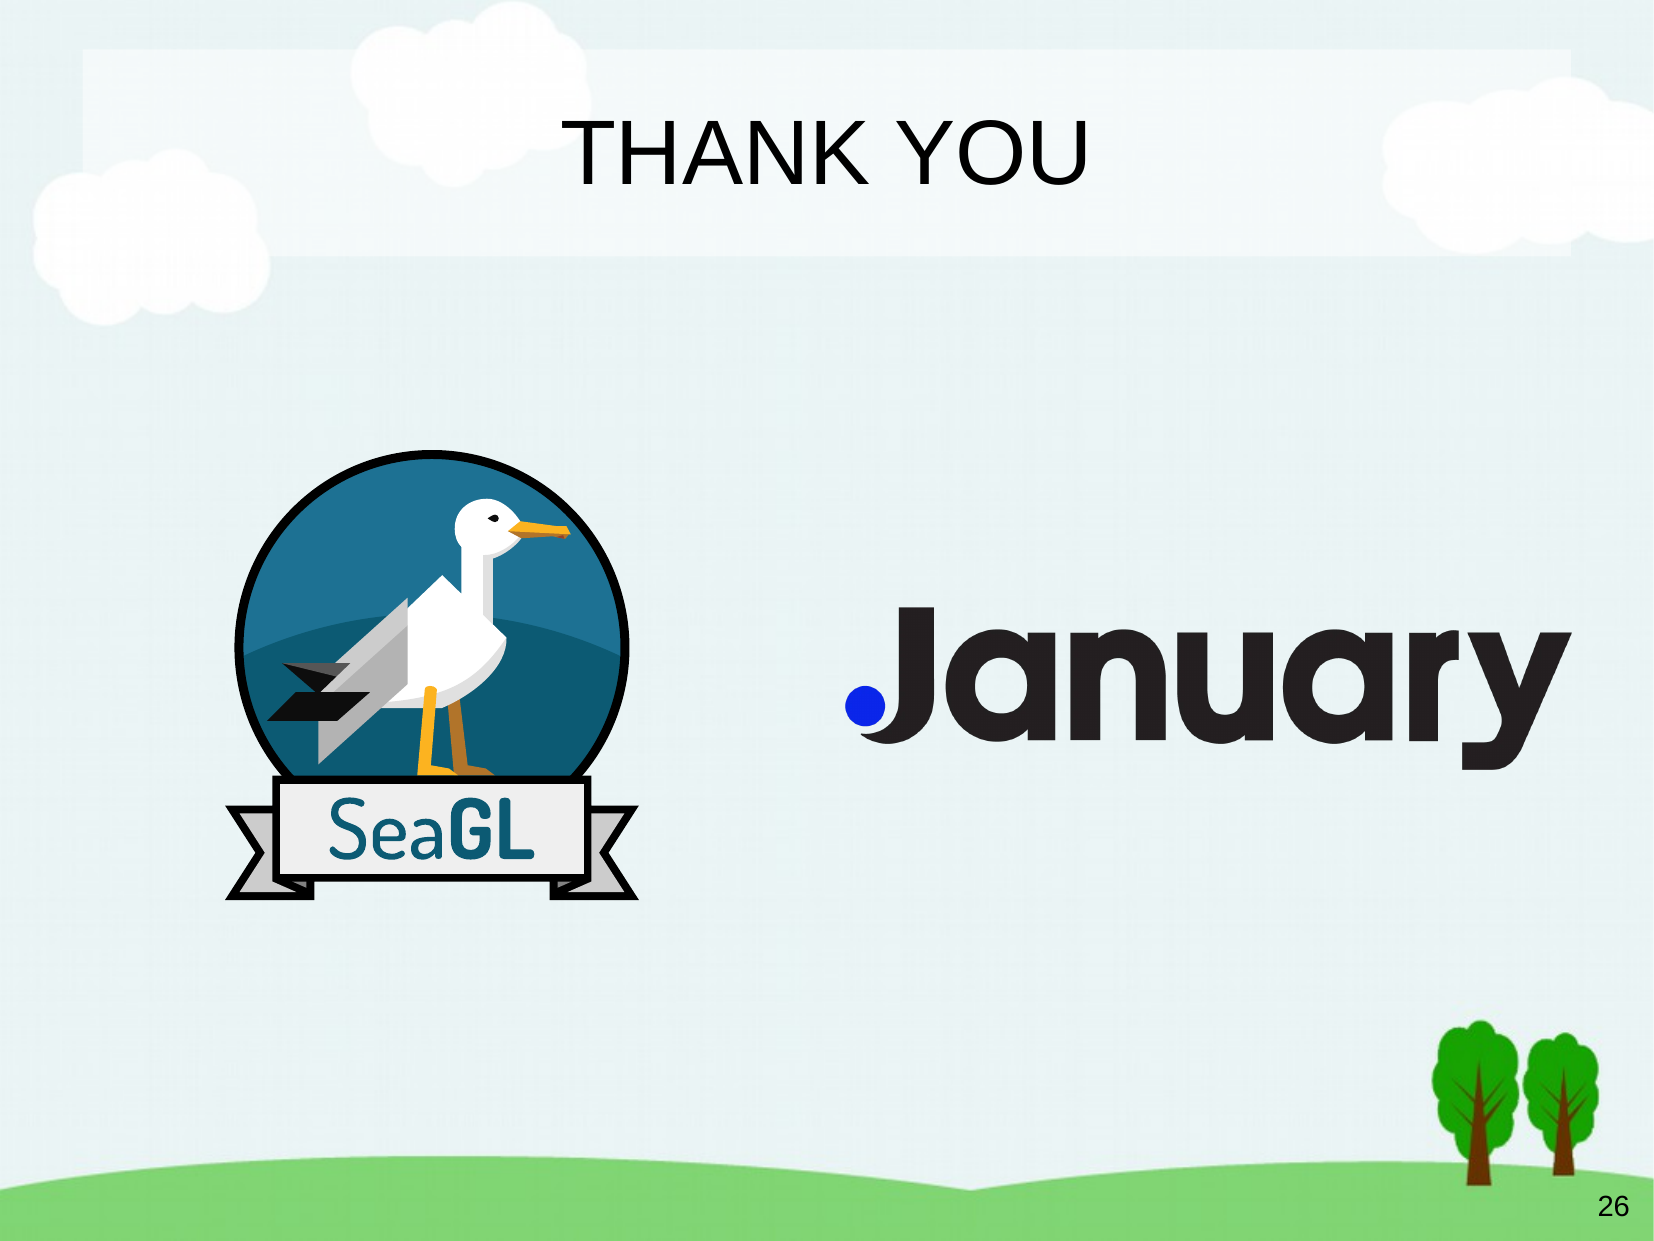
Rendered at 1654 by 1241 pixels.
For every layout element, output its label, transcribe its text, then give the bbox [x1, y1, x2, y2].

picture [0, 0, 1654, 1241]
title THANK YOU [82, 49, 1571, 257]
